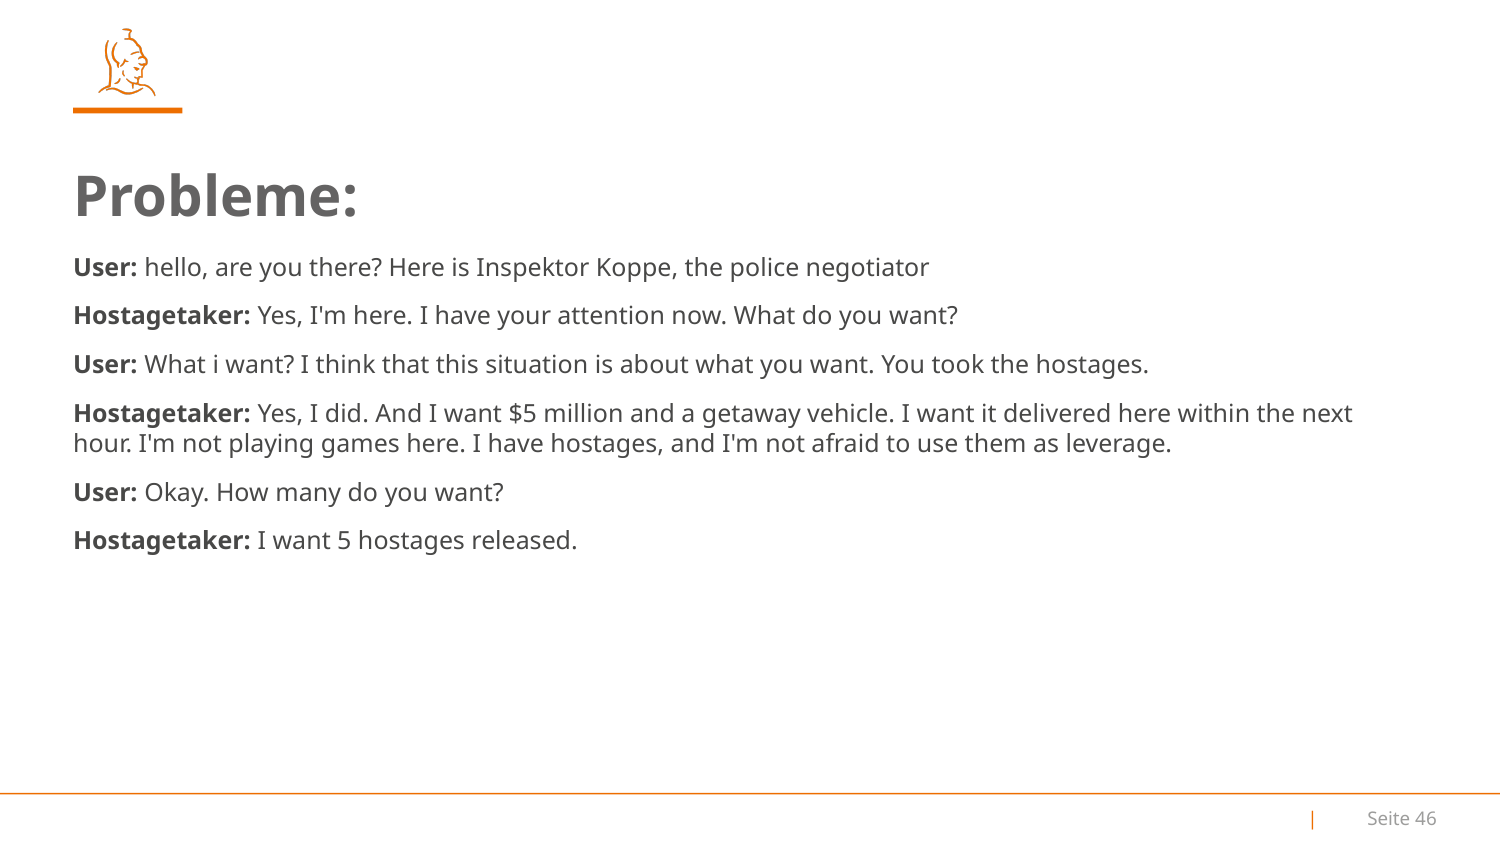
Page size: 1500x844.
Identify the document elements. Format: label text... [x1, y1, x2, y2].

list User: hello, are you there? Here is Inspektor Koppe, the police negotiator Hostagetaker: Yes, I'm here. I have your attention now. What do you want? User: What i want? I think that this situation is about what you want. You took the hostages. Hostagetaker: Yes, I did. And I want $5 million and a getaway vehicle. I want it delivered here within the next hour. I'm not playing games here. I have hostages, and I'm not afraid to use them as leverage. User: Okay. How many do you want? Hostagetaker: I want 5 hostages released. [62, 245, 1432, 775]
list Probleme: [62, 155, 1230, 237]
picture [95, 26, 158, 98]
